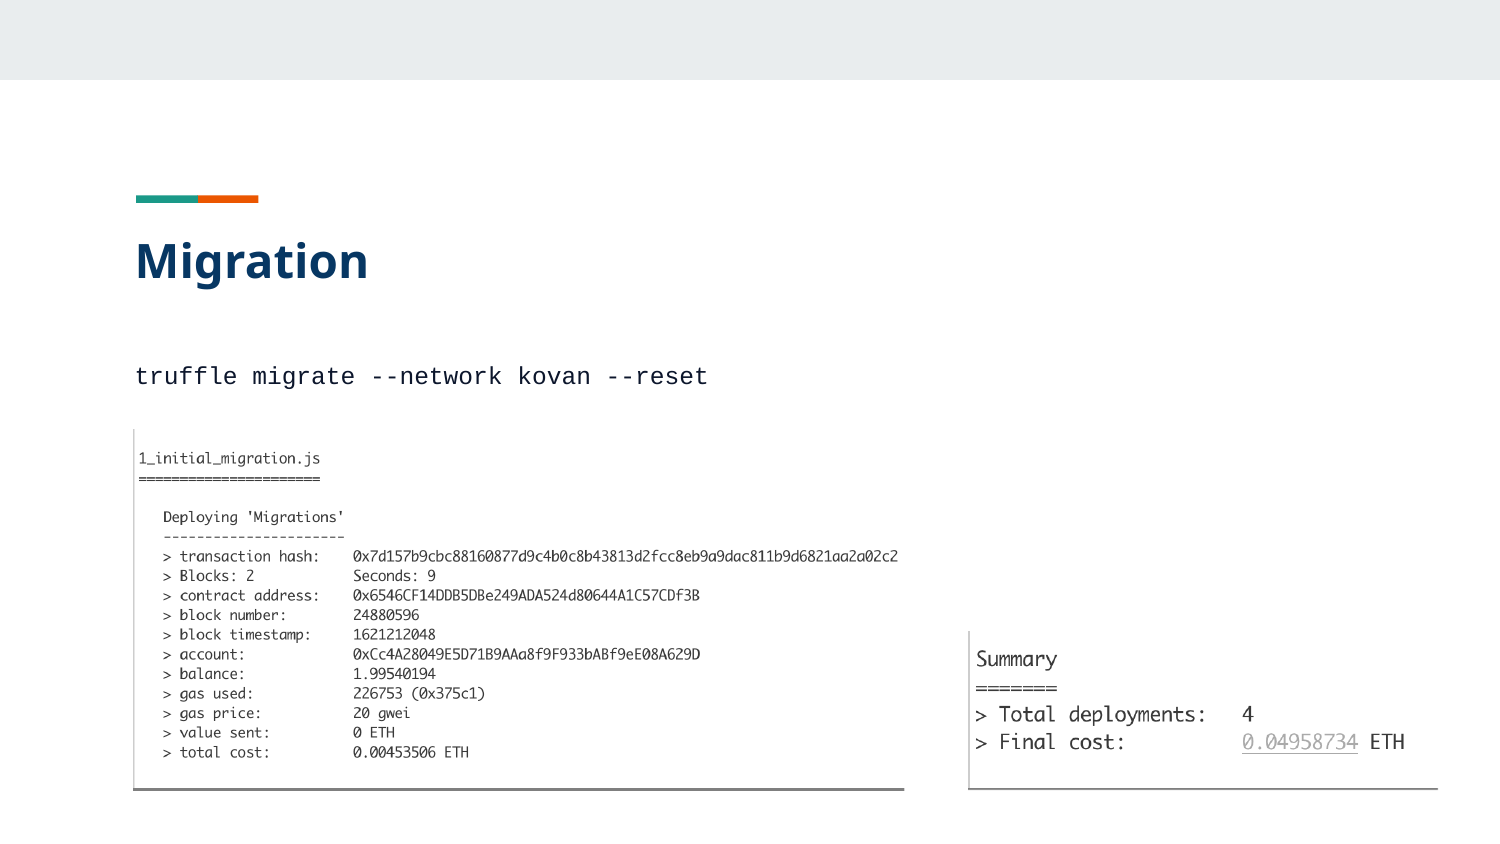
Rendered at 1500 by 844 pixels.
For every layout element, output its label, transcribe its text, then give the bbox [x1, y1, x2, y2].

list truffle migrate --network kovan --reset [119, 341, 1381, 712]
title Migration [119, 216, 1381, 305]
picture [968, 631, 1440, 788]
picture [133, 429, 908, 788]
